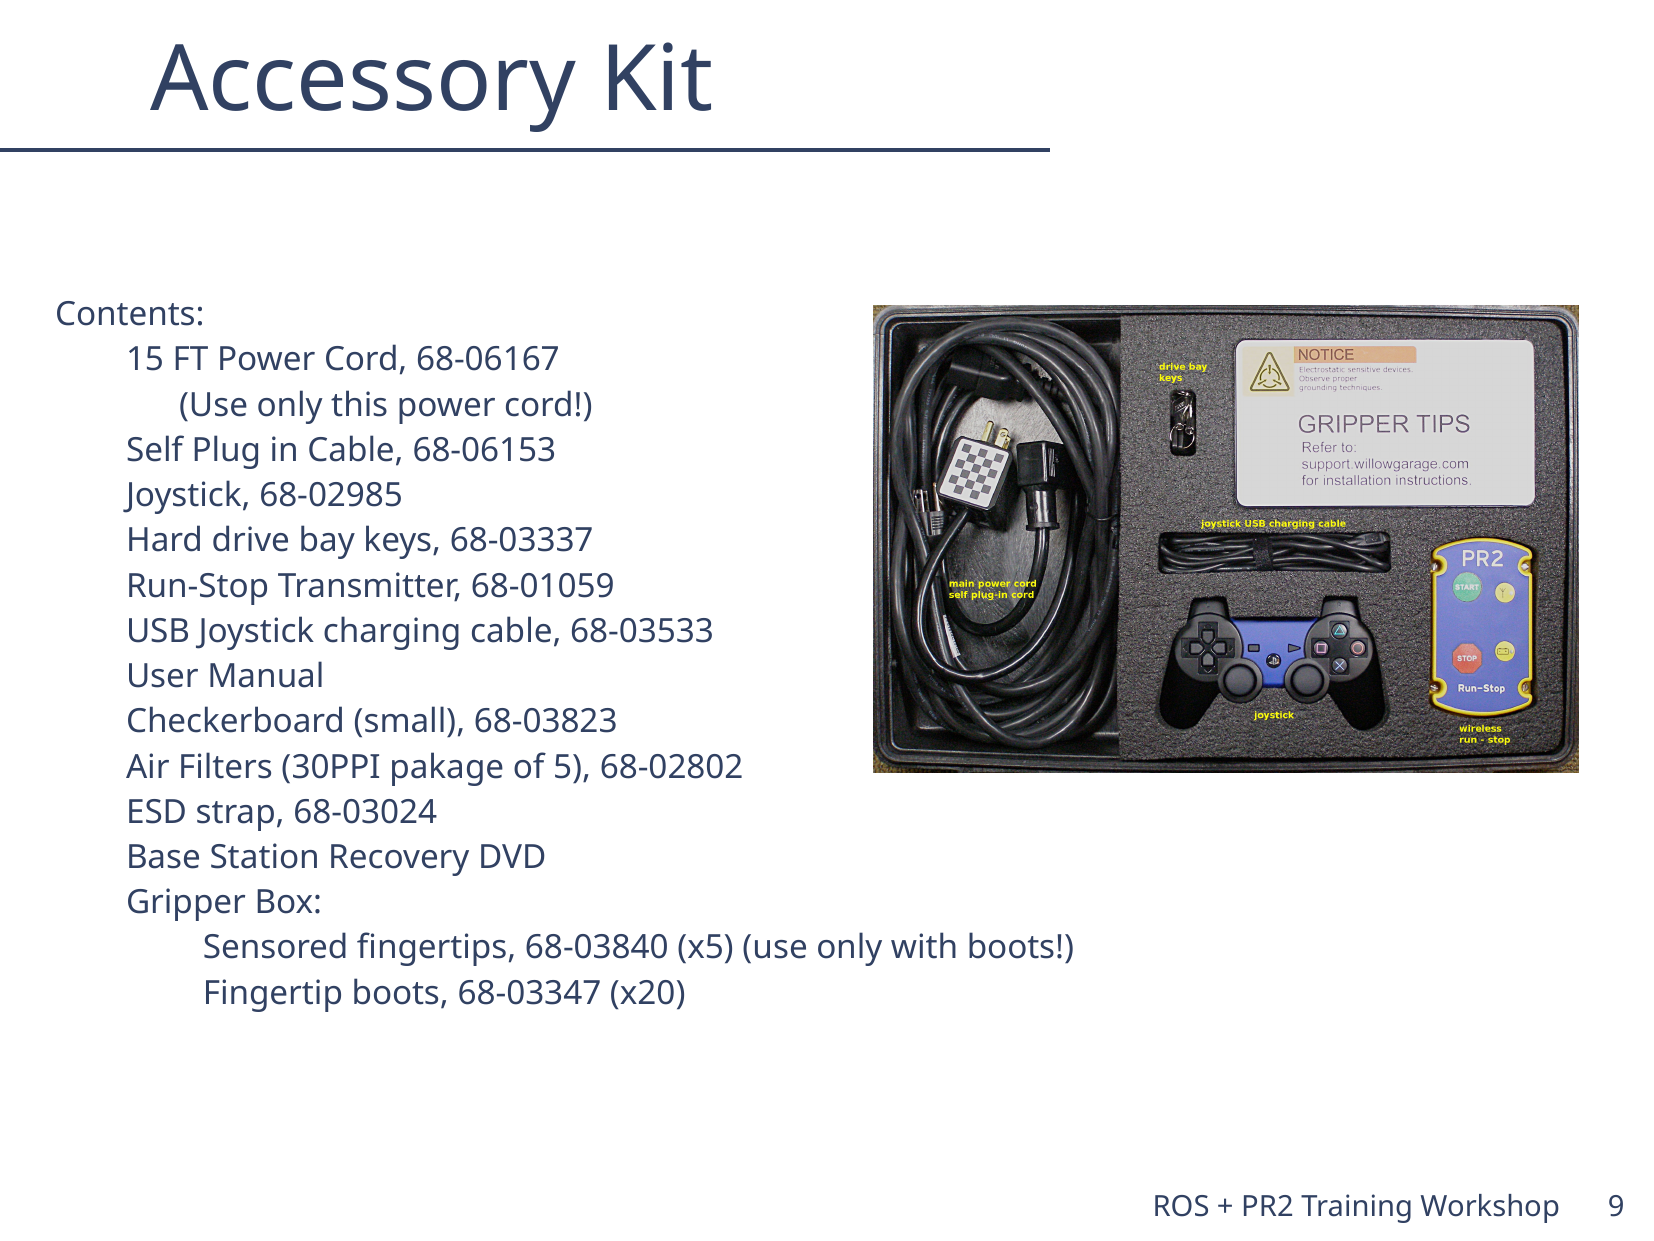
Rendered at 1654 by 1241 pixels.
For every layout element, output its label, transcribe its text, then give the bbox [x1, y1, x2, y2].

list Contents: 15 FT Power Cord, 68-06167 (Use only this power cord!) Self Plug in Cable, 68-06153 Joystick, 68-02985 Hard drive bay keys, 68-03337 Run-Stop Transmitter, 68-01059 USB Joystick charging cable, 68-03533 User Manual Checkerboard (small), 68-03823 Air Filters (30PPI pakage of 5), 68-02802 ESD strap, 68-03024 Base Station Recovery DVD Gripper Box: Sensored fingertips, 68-03840 (x5) (use only with boots!) Fingertip boots, 68-03347 (x20) - See support.willowgarage.com to order replacement parts. [37, 290, 1351, 1109]
title Accessory Kit [150, 0, 1639, 151]
picture [873, 305, 1579, 773]
